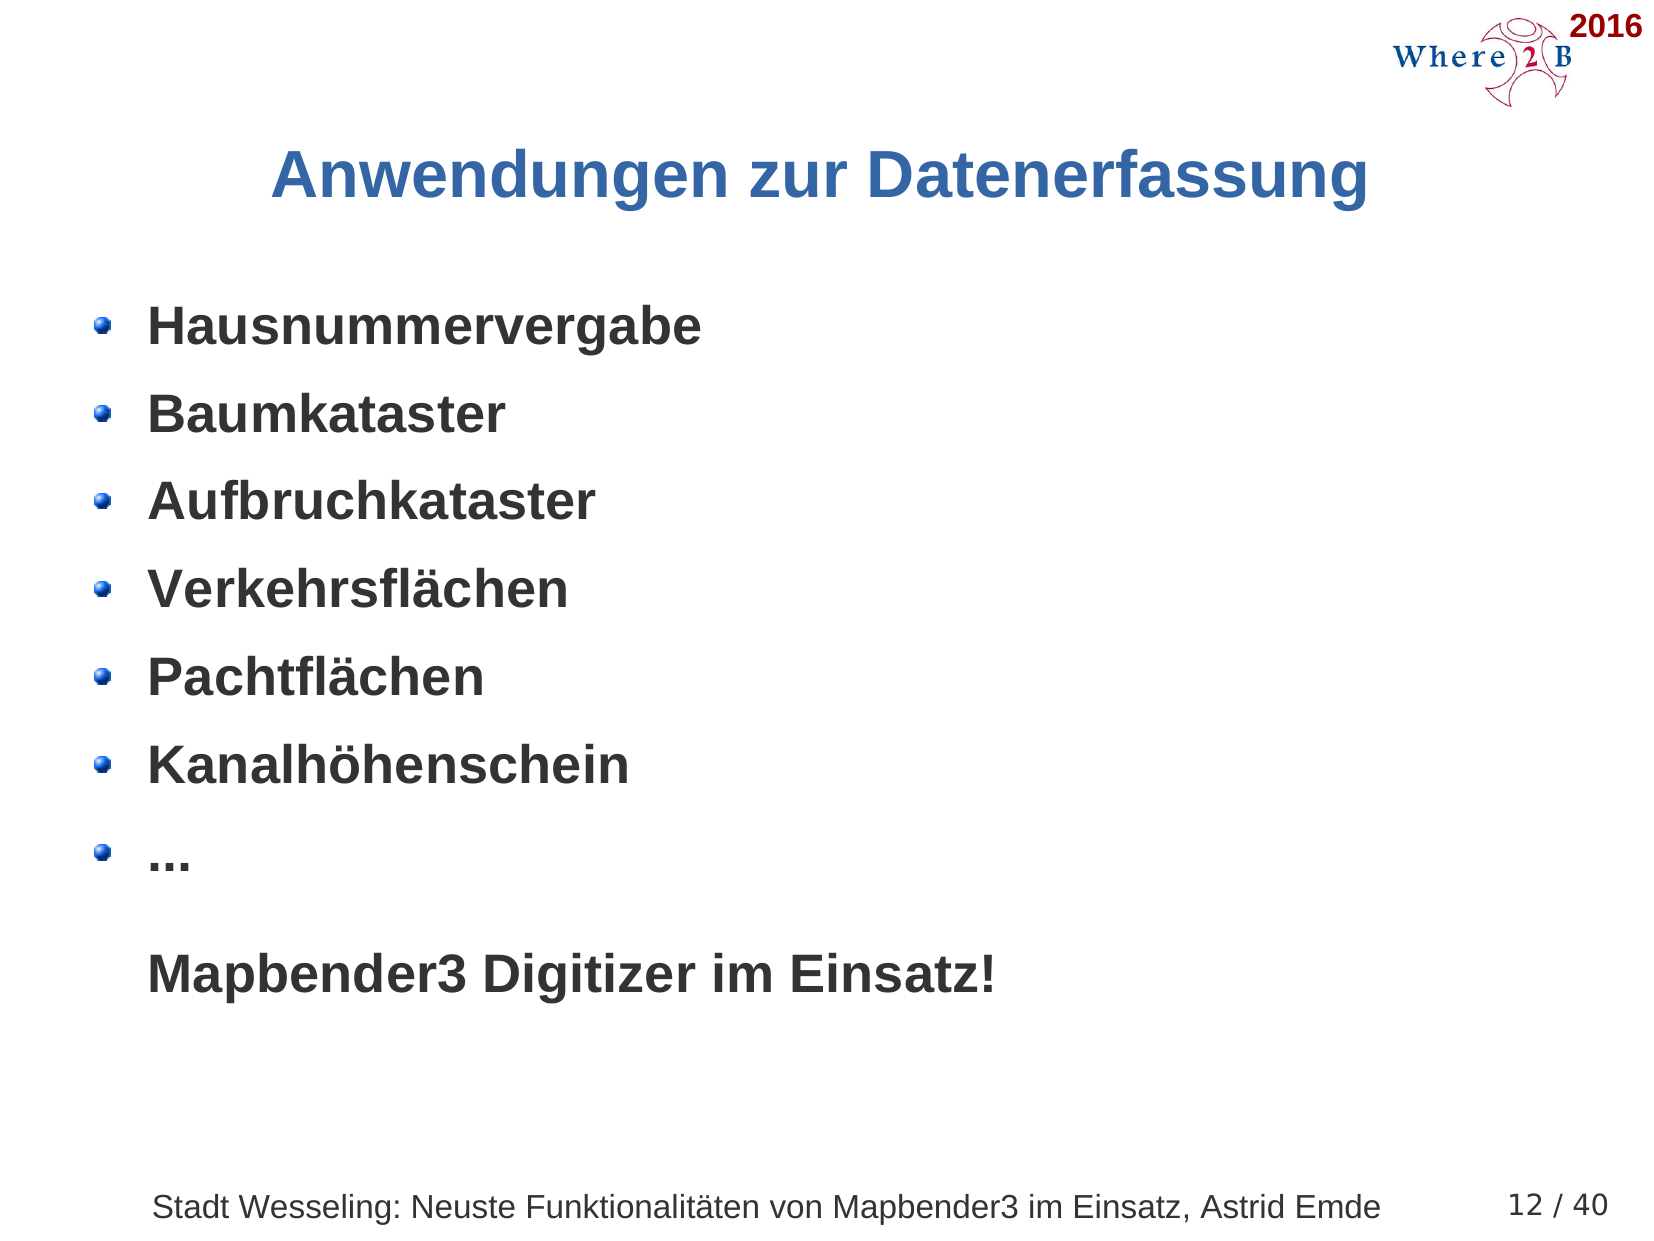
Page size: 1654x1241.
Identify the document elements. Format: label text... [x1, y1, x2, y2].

picture [1393, 18, 1571, 107]
title Anwendungen zur Datenerfassung [76, 100, 1565, 249]
list Hausnummervergabe Baumkataster Aufbruchkataster Verkehrsflächen Pachtflächen Kanalhöhenschein ... Mapbender3 Digitizer im Einsatz! [76, 295, 1565, 1152]
